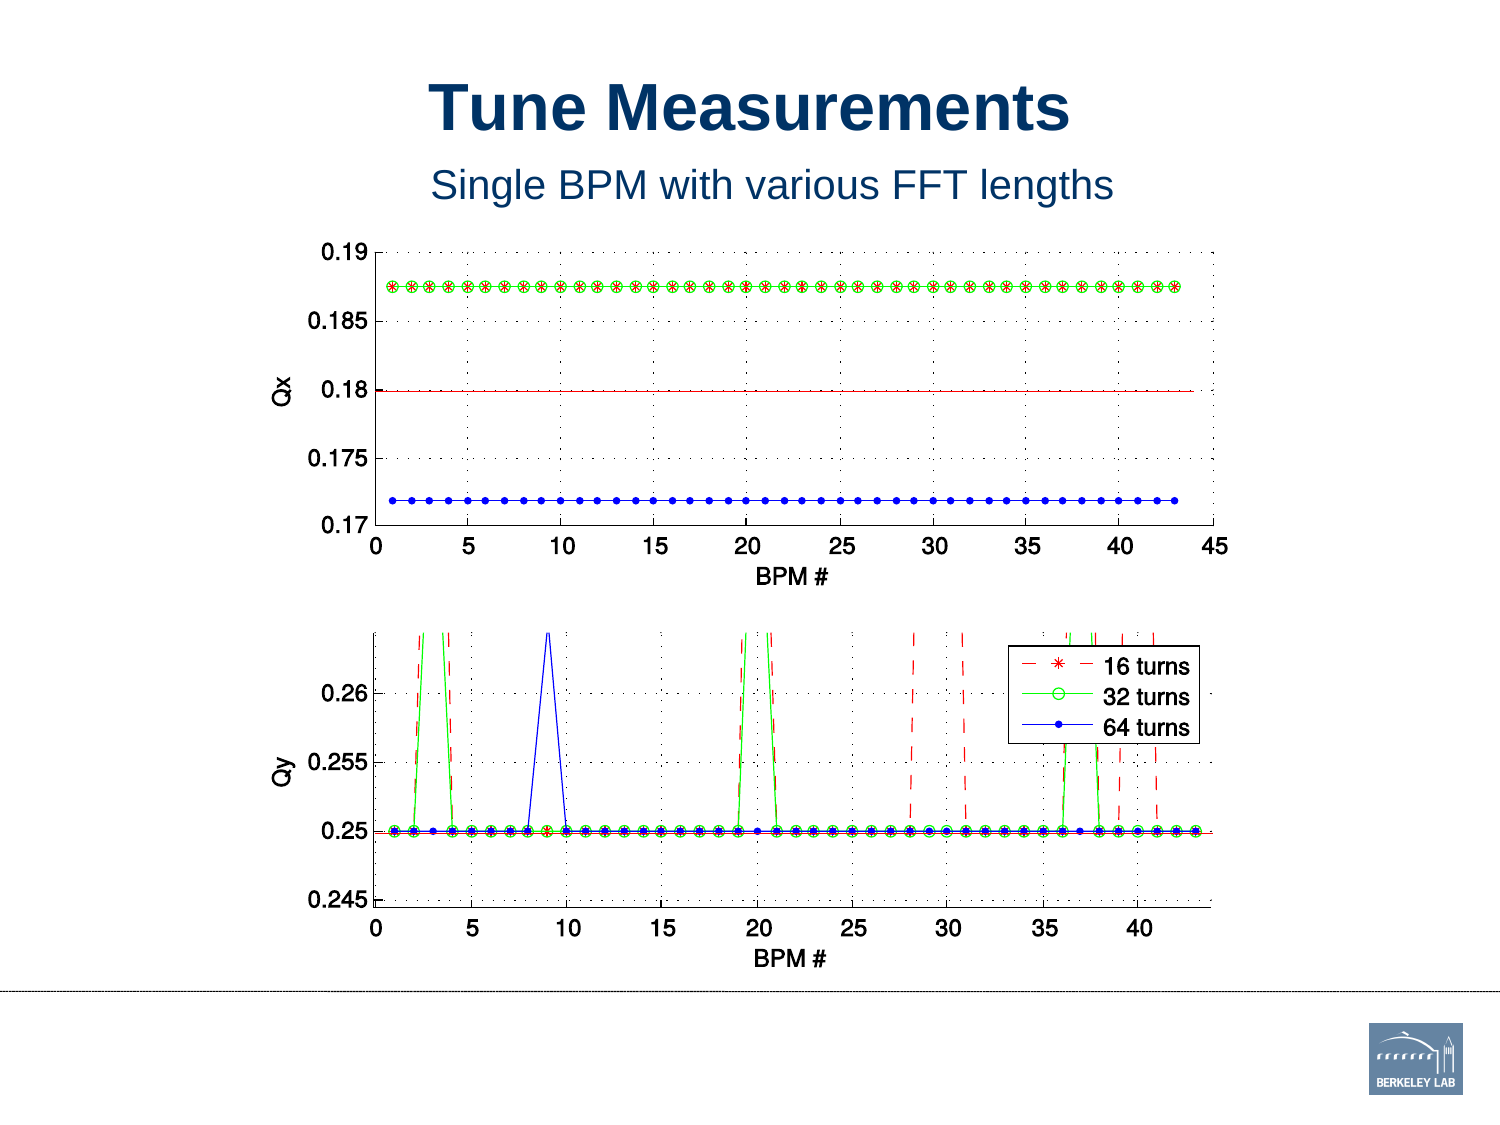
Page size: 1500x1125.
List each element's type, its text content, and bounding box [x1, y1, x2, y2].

picture [1369, 1023, 1463, 1095]
picture [270, 239, 1231, 976]
title Tune Measurements [111, 42, 1389, 149]
text_box Single BPM with various FFT lengths [60, 149, 1486, 215]
